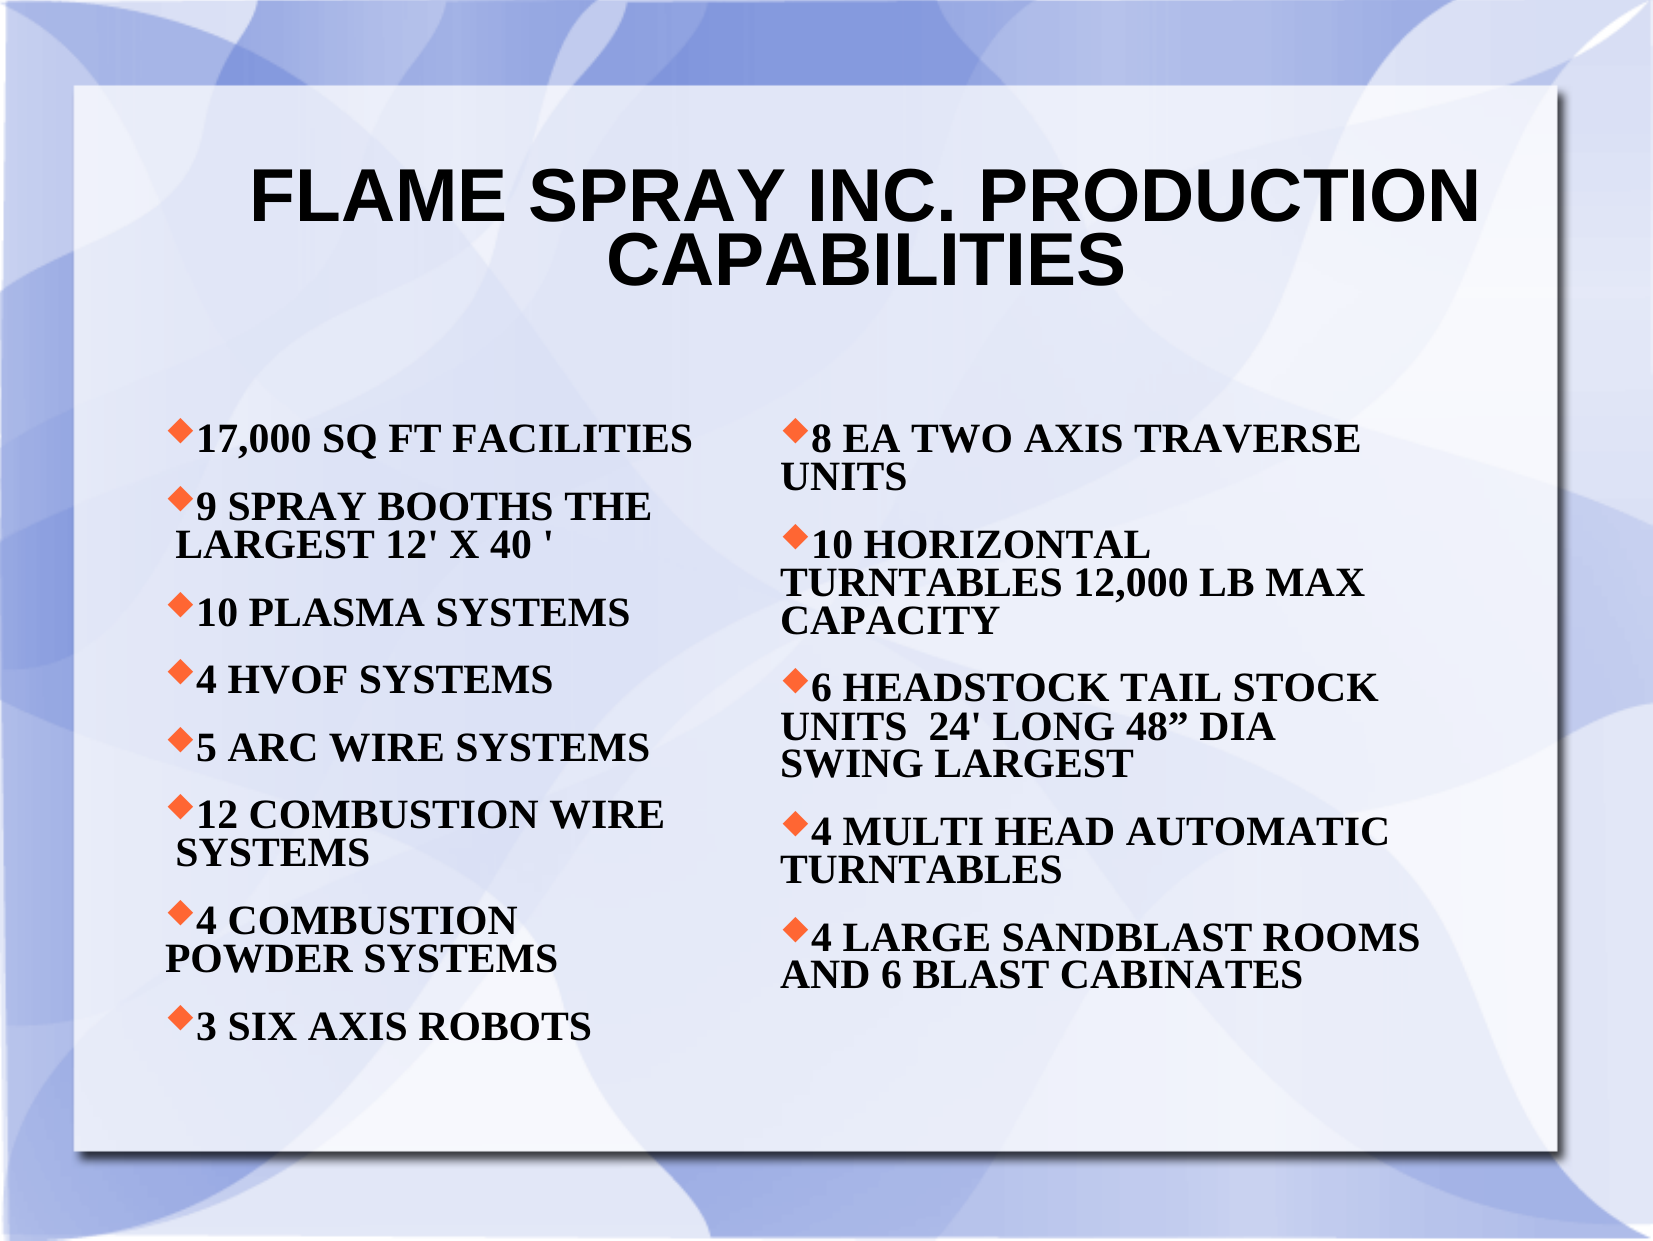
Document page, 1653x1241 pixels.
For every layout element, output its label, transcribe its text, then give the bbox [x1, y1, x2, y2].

list 17,000 SQ FT FACILITIES 9 SPRAY BOOTHS THE LARGEST 12' X 40 ' 10 PLASMA SYSTEMS 4 HVOF SYSTEMS 5 ARC WIRE SYSTEMS 12 COMBUSTION WIRE SYSTEMS 4 COMBUSTION POWDER SYSTEMS 3 SIX AXIS ROBOTS [165, 412, 706, 1096]
picture [0, 0, 1653, 1241]
title FLAME SPRAY INC. PRODUCTION CAPABILITIES [187, 119, 1546, 324]
list 8 EA TWO AXIS TRAVERSE UNITS 10 HORIZONTAL TURNTABLES 12,000 LB MAX CAPACITY 6 HEADSTOCK TAIL STOCK UNITS 24' LONG 48” DIA SWING LARGEST 4 MULTI HEAD AUTOMATIC TURNTABLES 4 LARGE SANDBLAST ROOMS AND 6 BLAST CABINATES [780, 412, 1441, 1088]
